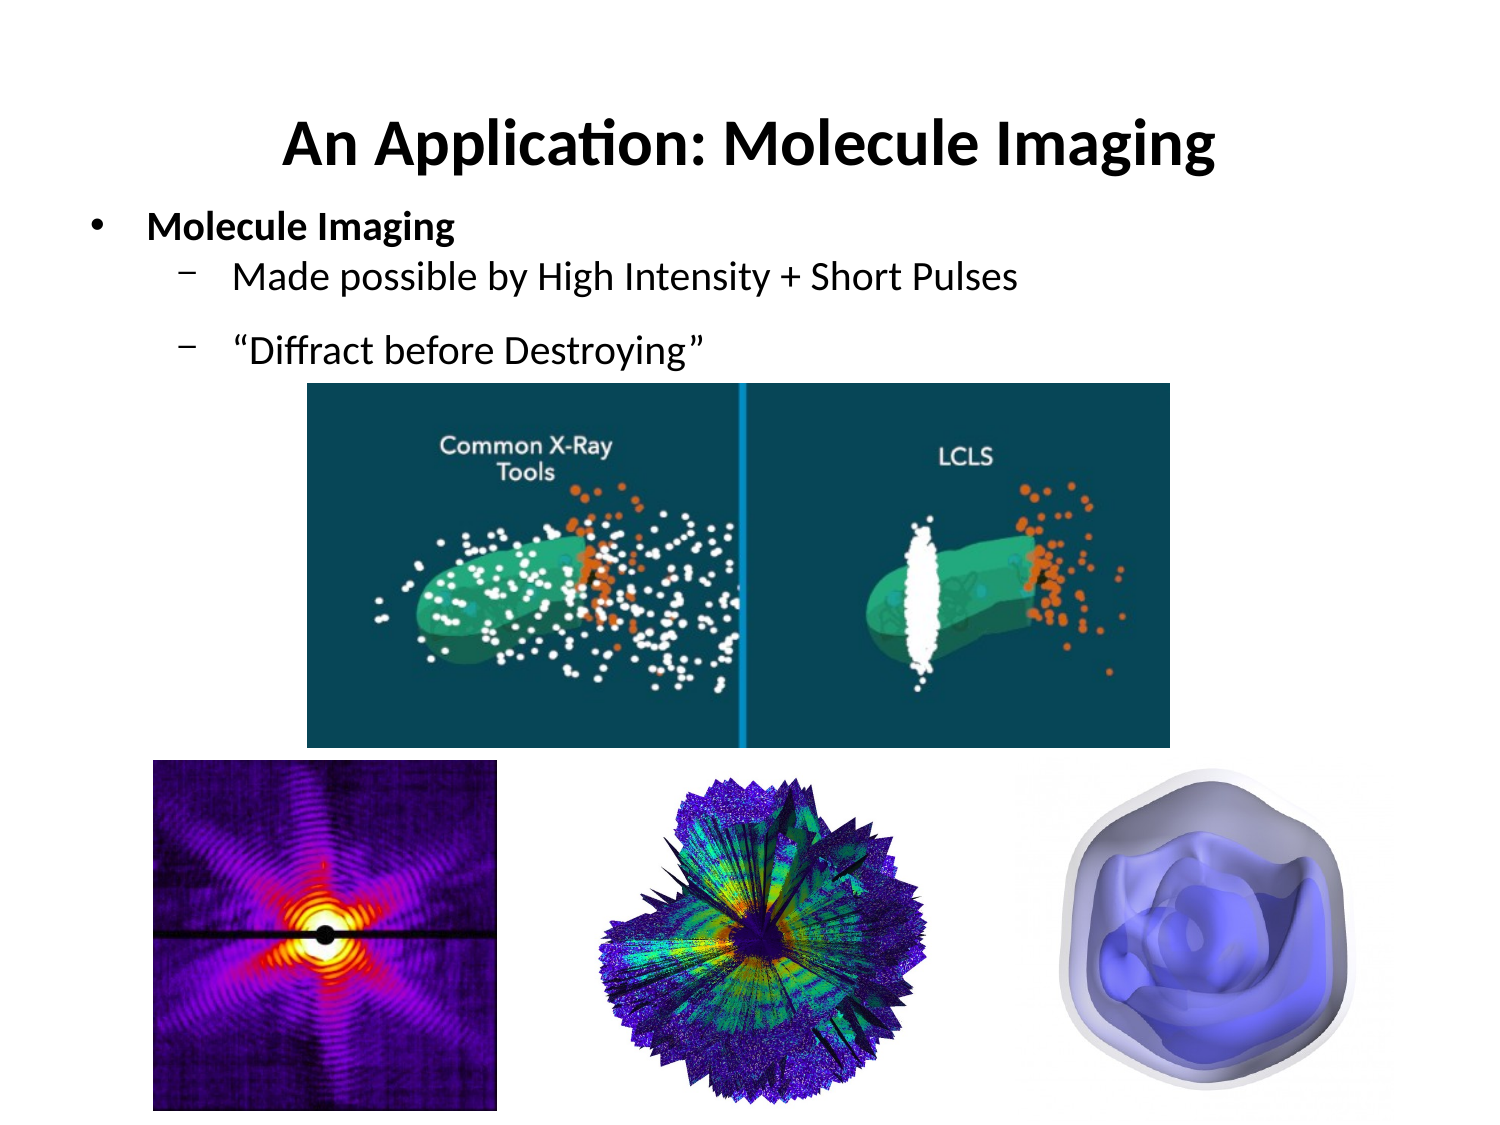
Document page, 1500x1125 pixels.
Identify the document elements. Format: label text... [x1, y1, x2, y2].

picture [307, 383, 740, 748]
picture [1015, 757, 1394, 1121]
picture [153, 760, 497, 1111]
list Molecule Imaging Made possible by High Intensity + Short Pulses “Diffract before Destroying” [75, 191, 1418, 993]
title An Application: Molecule Imaging [75, 45, 1425, 233]
picture [749, 383, 1170, 748]
picture [578, 755, 945, 1123]
picture [686, 633, 692, 640]
